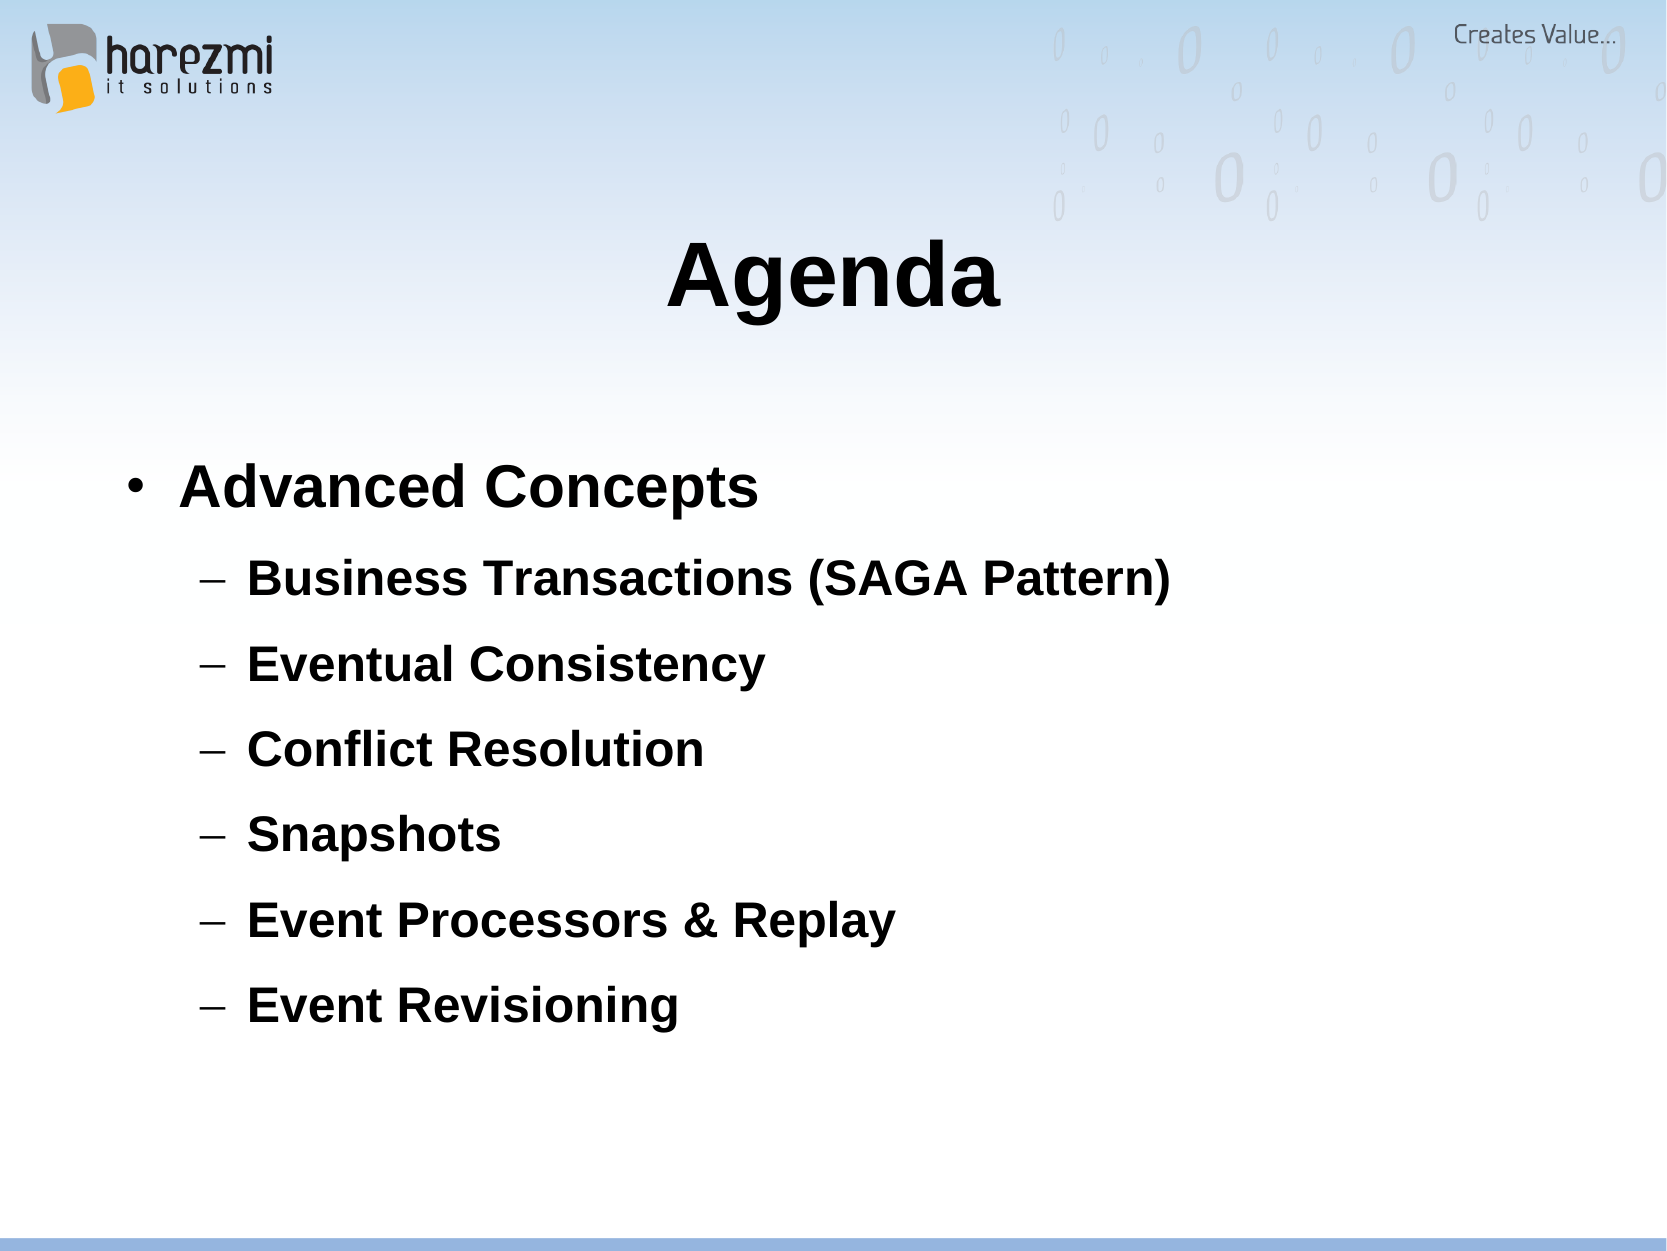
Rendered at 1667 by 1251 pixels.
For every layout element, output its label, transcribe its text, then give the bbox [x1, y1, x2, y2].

text_box Advanced Concepts Business Transactions (SAGA Pattern) Eventual Consistency Conflict Resolution Snapshots Event Processors & Replay Event Revisioning [124, 449, 1542, 975]
text_box Agenda [83, 167, 1584, 377]
picture [0, 0, 1667, 1251]
